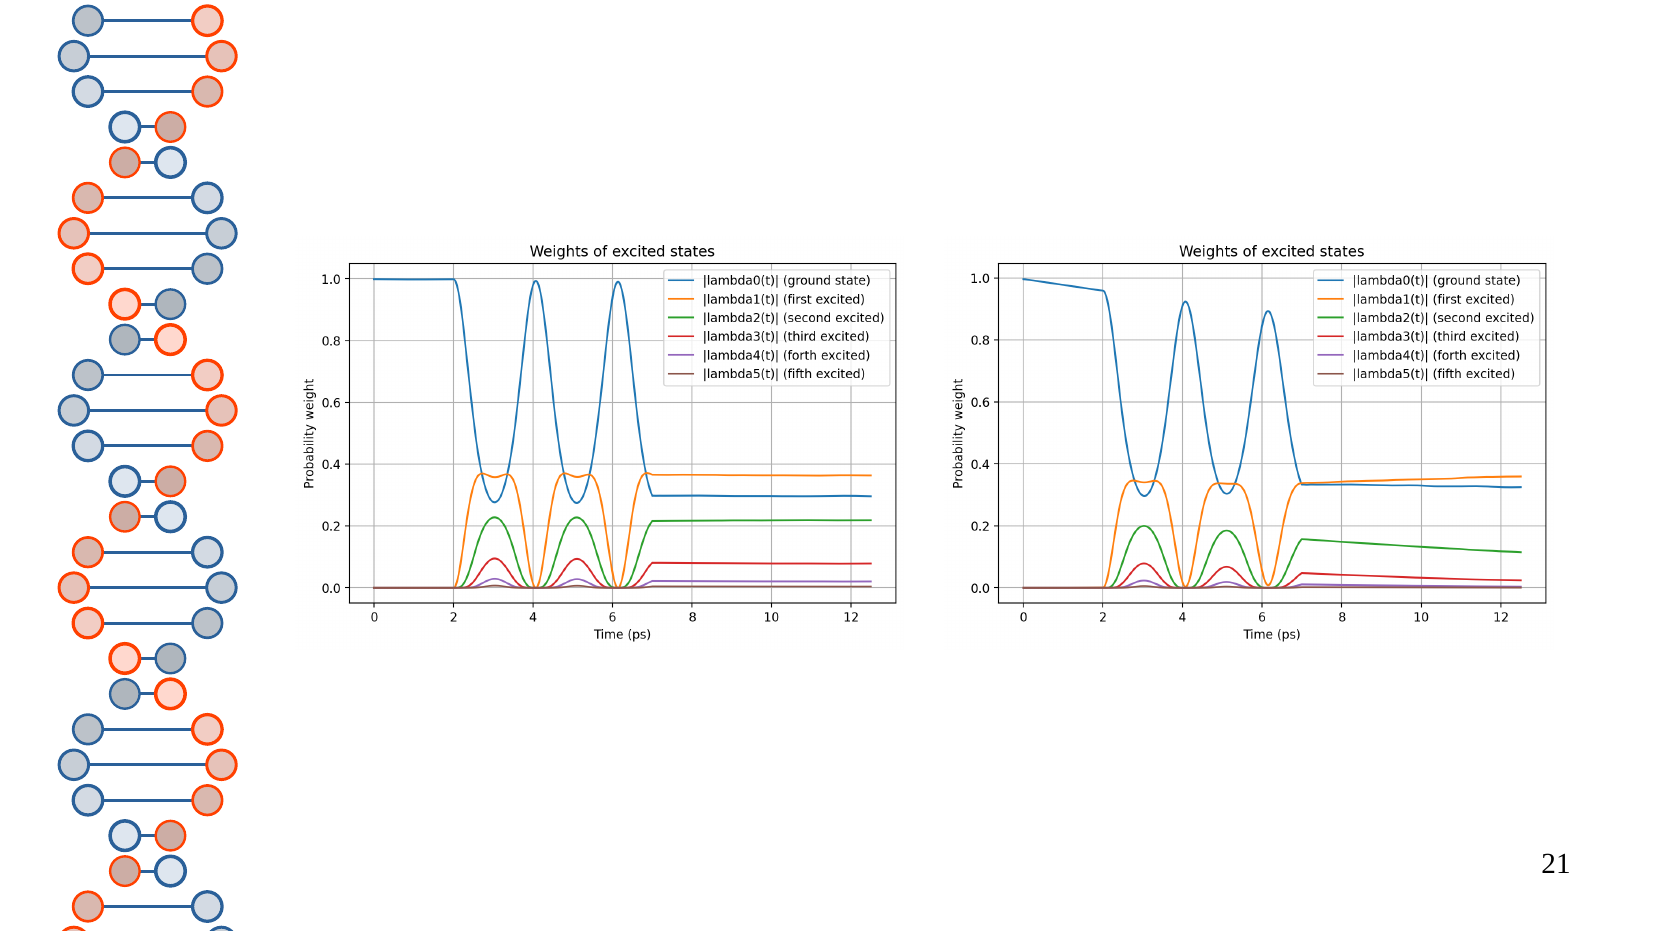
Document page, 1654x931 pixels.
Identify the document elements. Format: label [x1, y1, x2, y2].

picture [295, 236, 904, 650]
picture [944, 236, 1554, 650]
